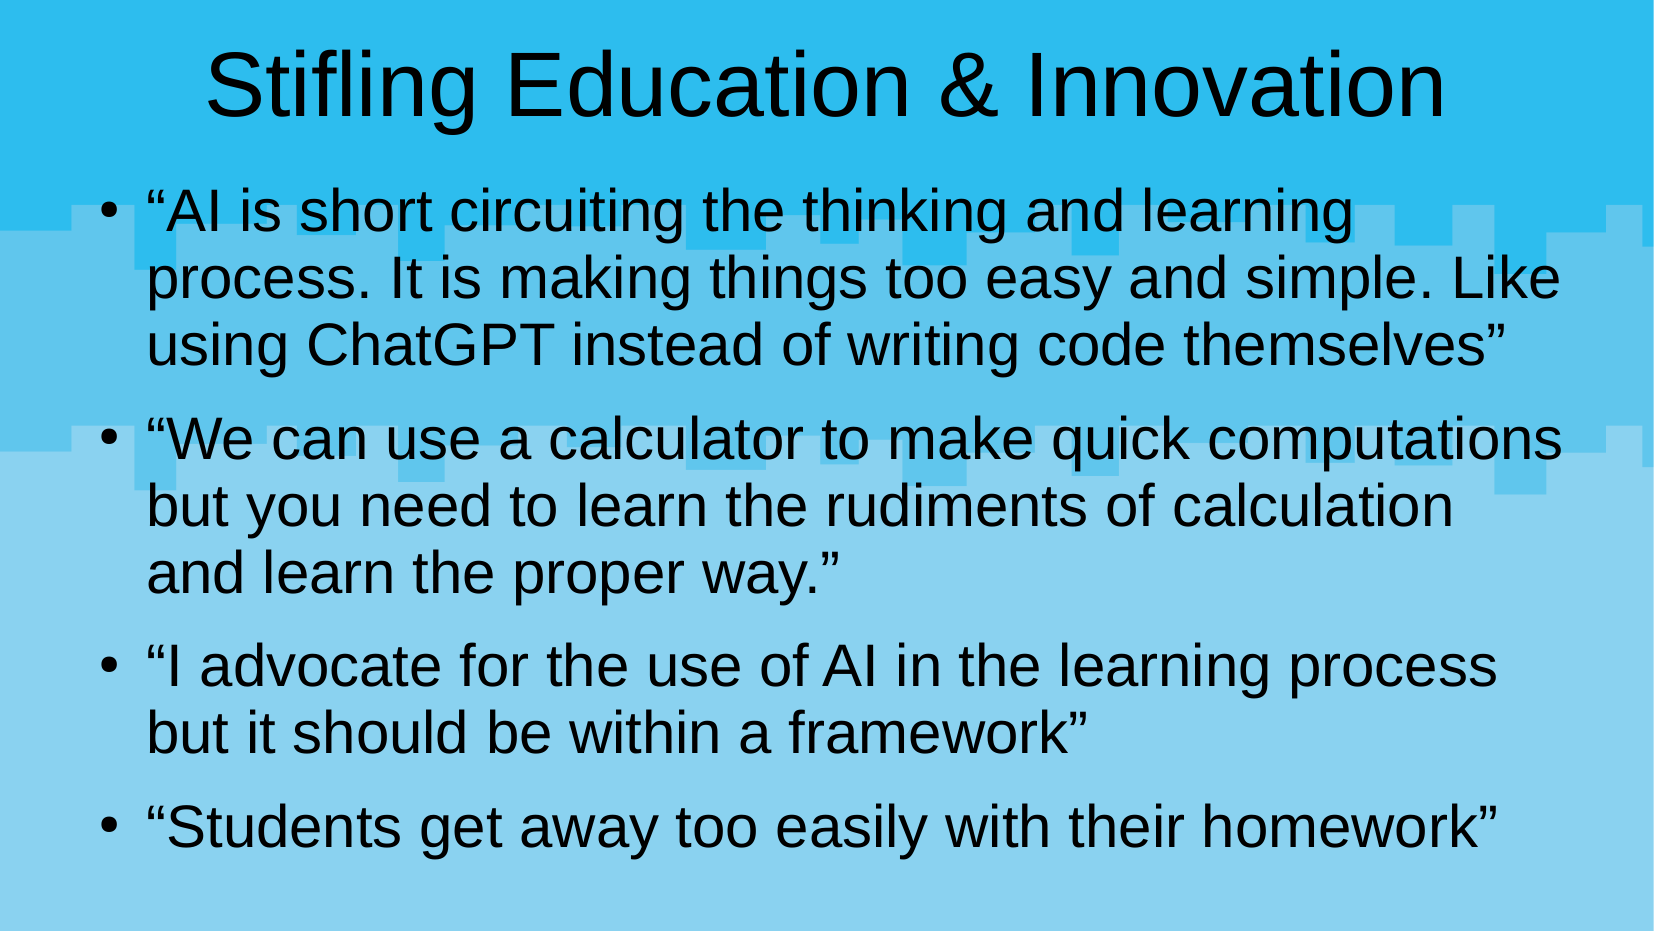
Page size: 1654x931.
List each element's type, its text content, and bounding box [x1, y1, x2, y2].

list “AI is short circuiting the thinking and learning process. It is making things too easy and simple. Like using ChatGPT instead of writing code themselves” “We can use a calculator to make quick computations but you need to learn the rudiments of calculation and learn the proper way.” “I advocate for the use of AI in the learning process but it should be within a framework” “Students get away too easily with their homework” [82, 177, 1571, 916]
picture [0, 0, 1654, 931]
title Stifling Education & Innovation [82, 7, 1571, 163]
